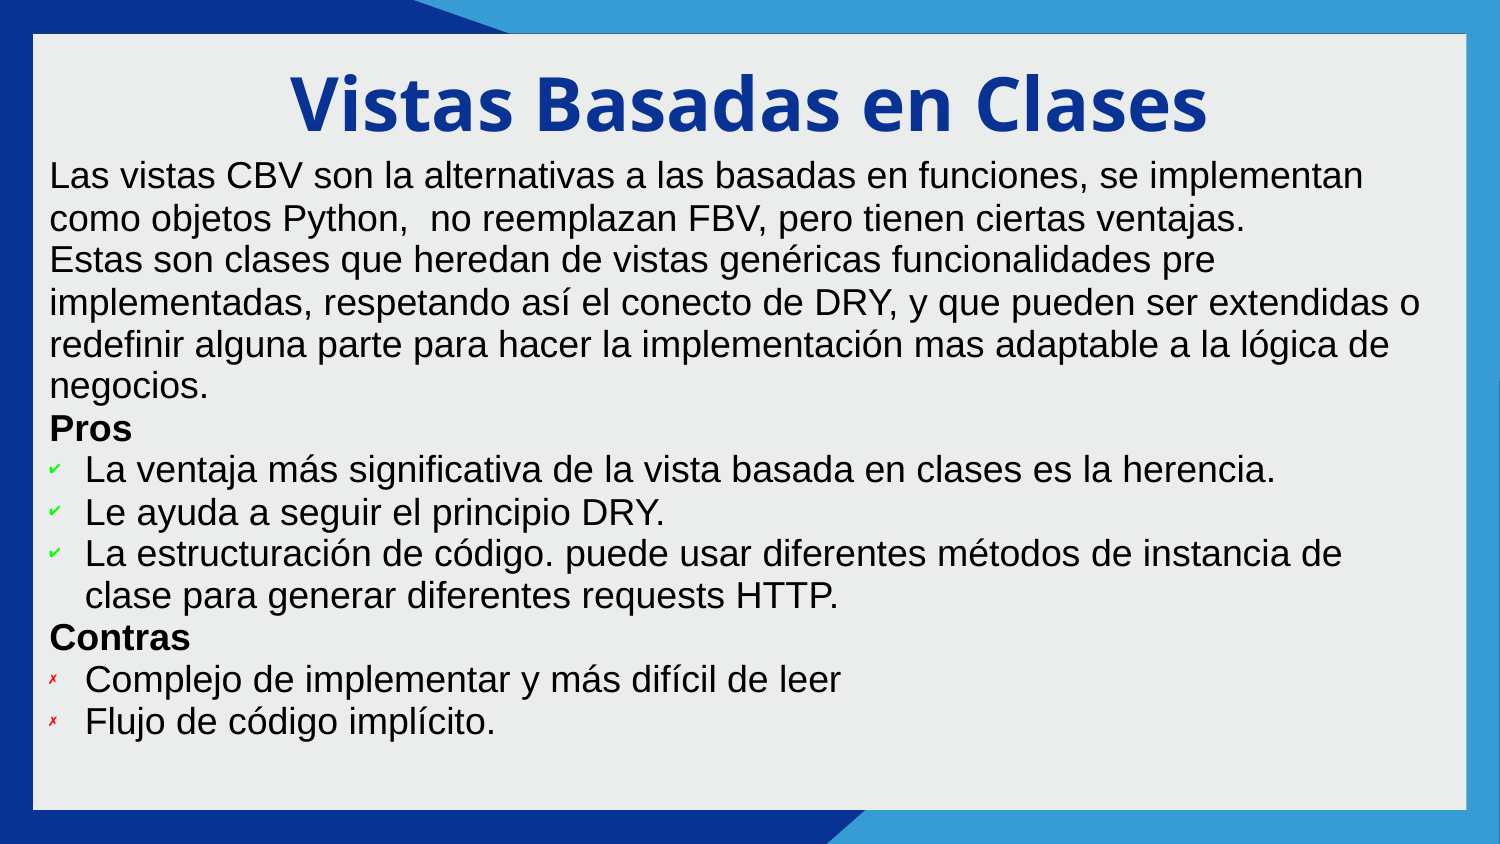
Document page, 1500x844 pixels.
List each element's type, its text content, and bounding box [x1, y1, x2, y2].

title Vistas Basadas en Clases [34, 36, 1466, 178]
text_box Las vistas CBV son la alternativas a las basadas en funciones, se implementan como objetos Python, no reemplazan FBV, pero tienen ciertas ventajas. Estas son clases que heredan de vistas genéricas funcionalidades pre implementadas, respetando así el conecto de DRY, y que pueden ser extendidas o redefinir alguna parte para hacer la implementación mas adaptable a la lógica de negocios. Pros La ventaja más significativa de la vista basada en clases es la herencia. Le ayuda a seguir el principio DRY. La estructuración de código. puede usar diferentes métodos de instancia de clase para generar diferentes requests HTTP. Contras Complejo de implementar y más difícil de leer Flujo de código implícito. [34, 147, 1447, 793]
